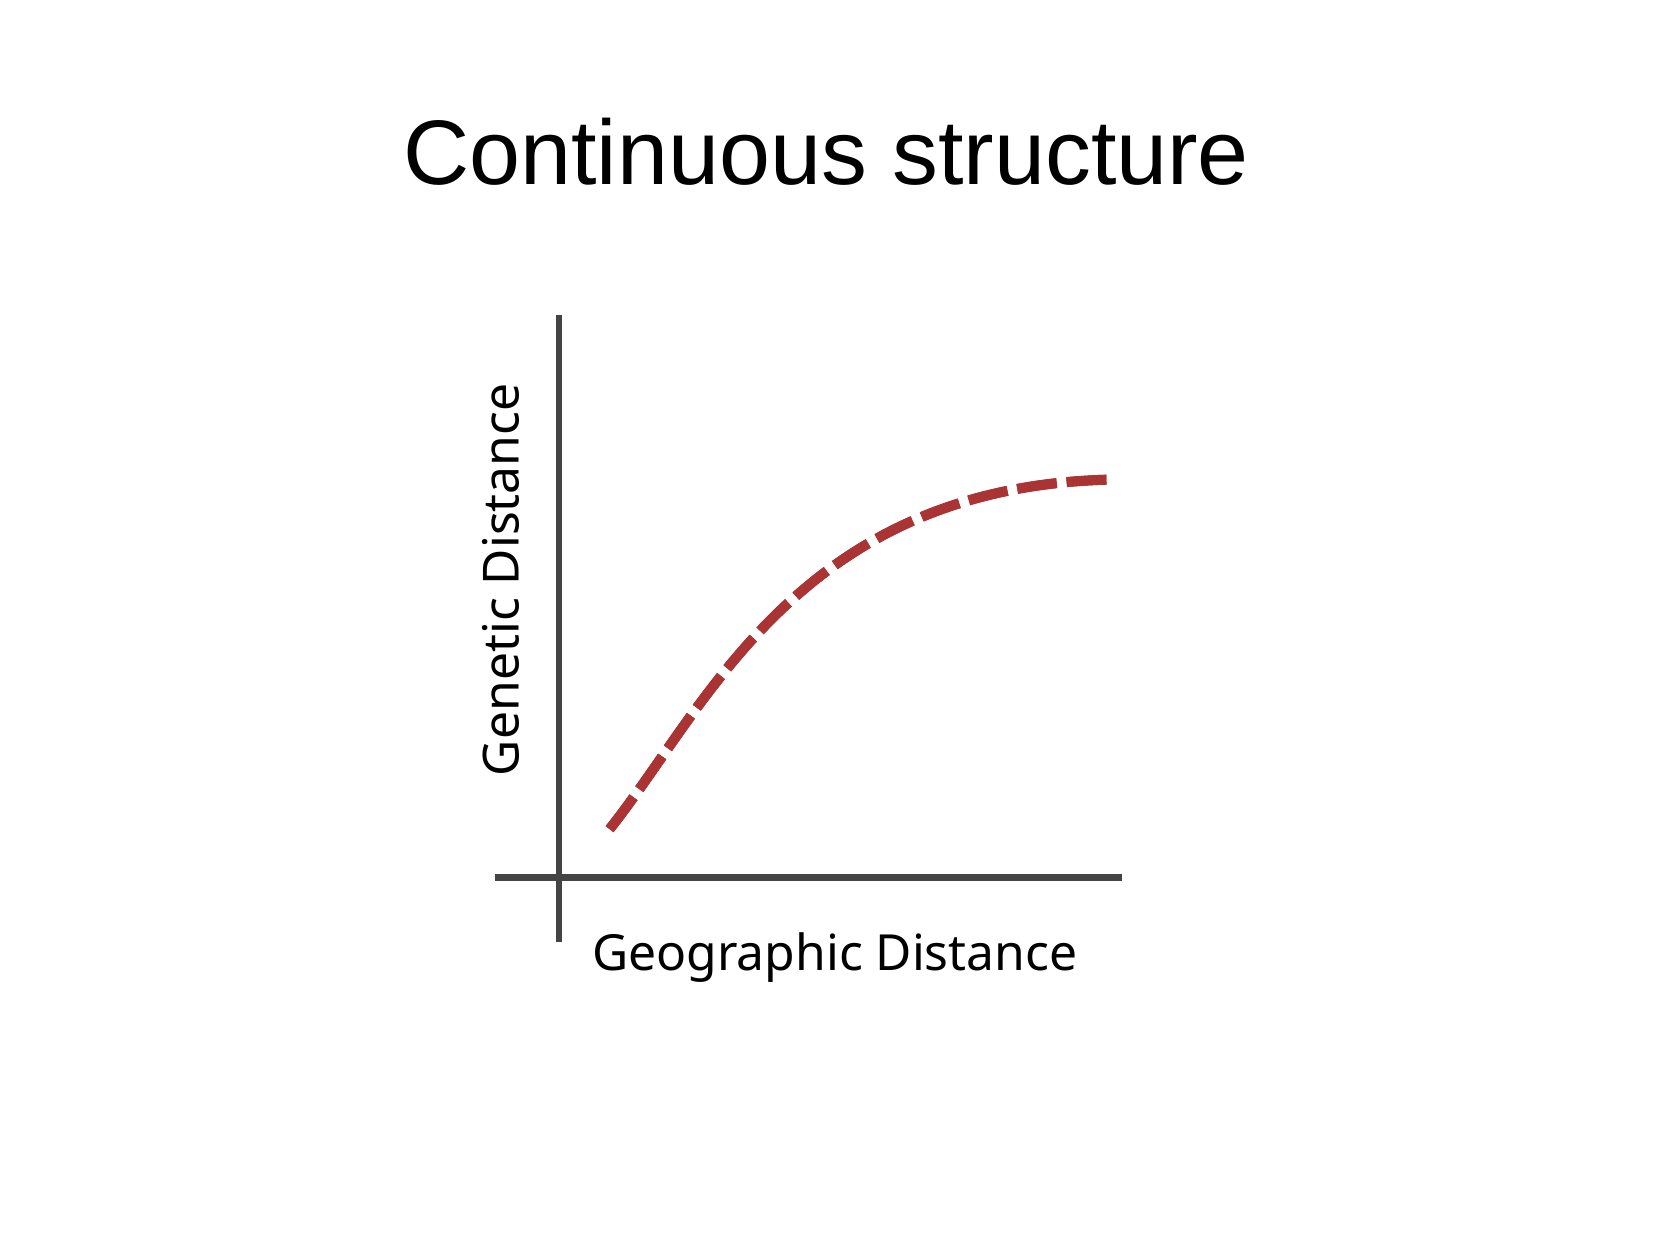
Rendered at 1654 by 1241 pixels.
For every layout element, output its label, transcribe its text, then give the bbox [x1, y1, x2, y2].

title Continuous structure [82, 49, 1571, 257]
picture [480, 315, 1124, 1035]
